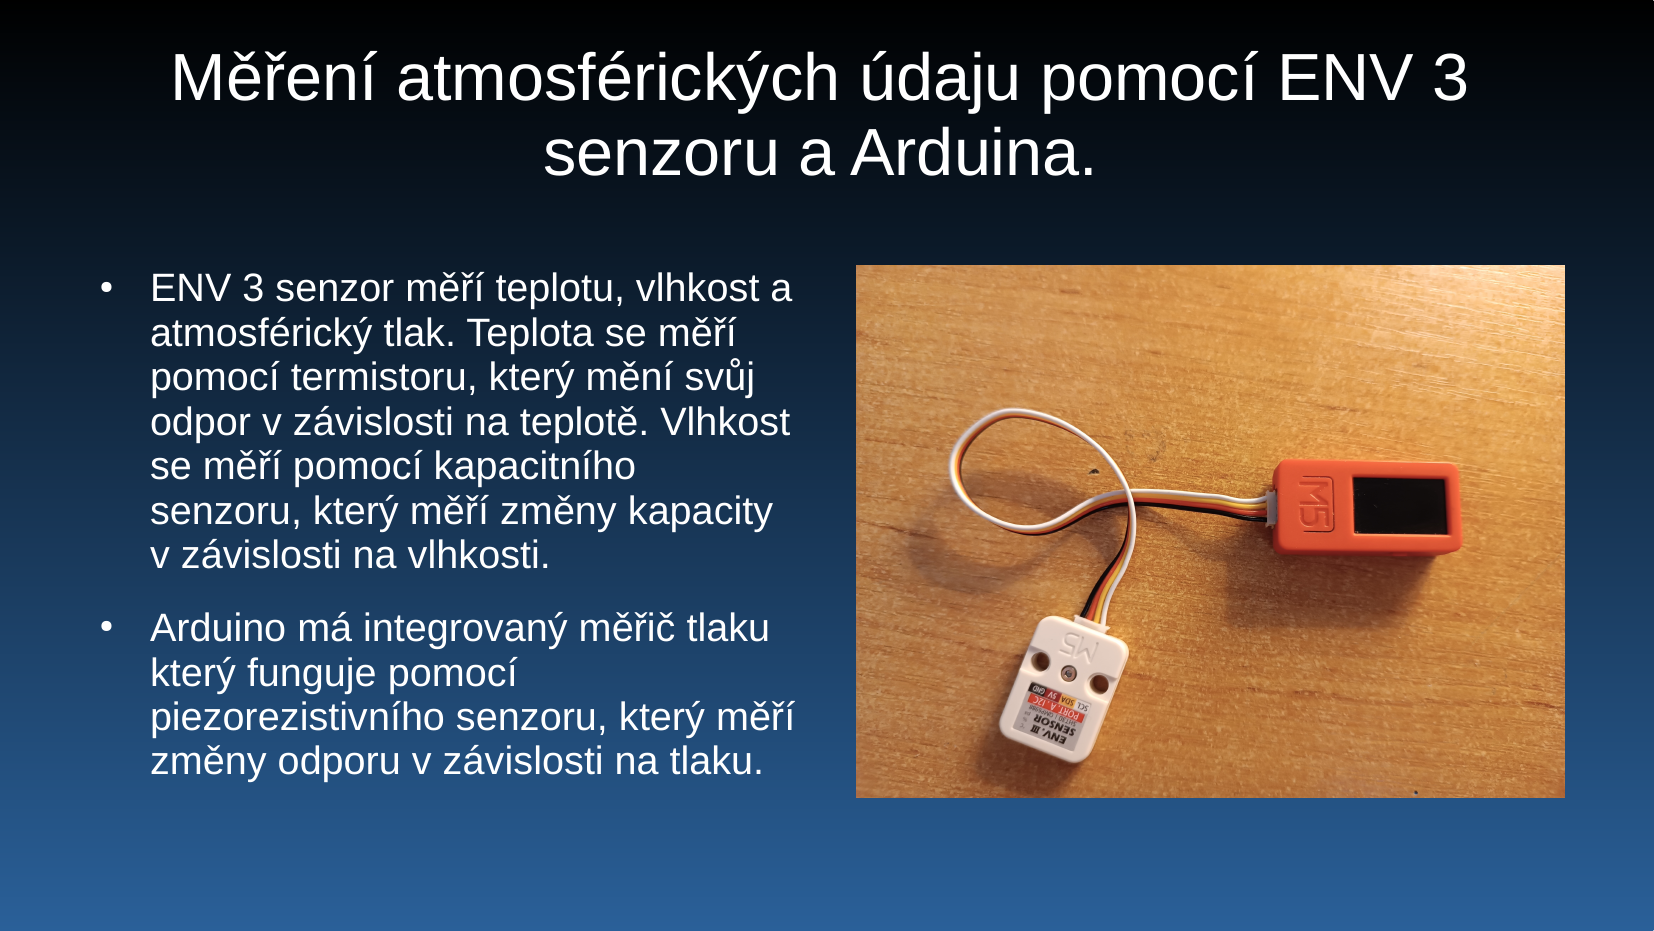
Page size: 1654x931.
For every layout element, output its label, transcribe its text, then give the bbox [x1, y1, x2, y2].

list ENV 3 senzor měří teplotu, vlhkost a atmosférický tlak. Teplota se měří pomocí termistoru, který mění svůj odpor v závislosti na teplotě. Vlhkost se měří pomocí kapacitního senzoru, který měří změny kapacity v závislosti na vlhkosti. Arduino má integrovaný měřič tlaku který funguje pomocí piezorezistivního senzoru, který měří změny odporu v závislosti na tlaku. [82, 265, 798, 806]
picture [856, 265, 1565, 798]
title Měření atmosférických údaju pomocí ENV 3 senzoru a Arduina. [76, 37, 1565, 193]
